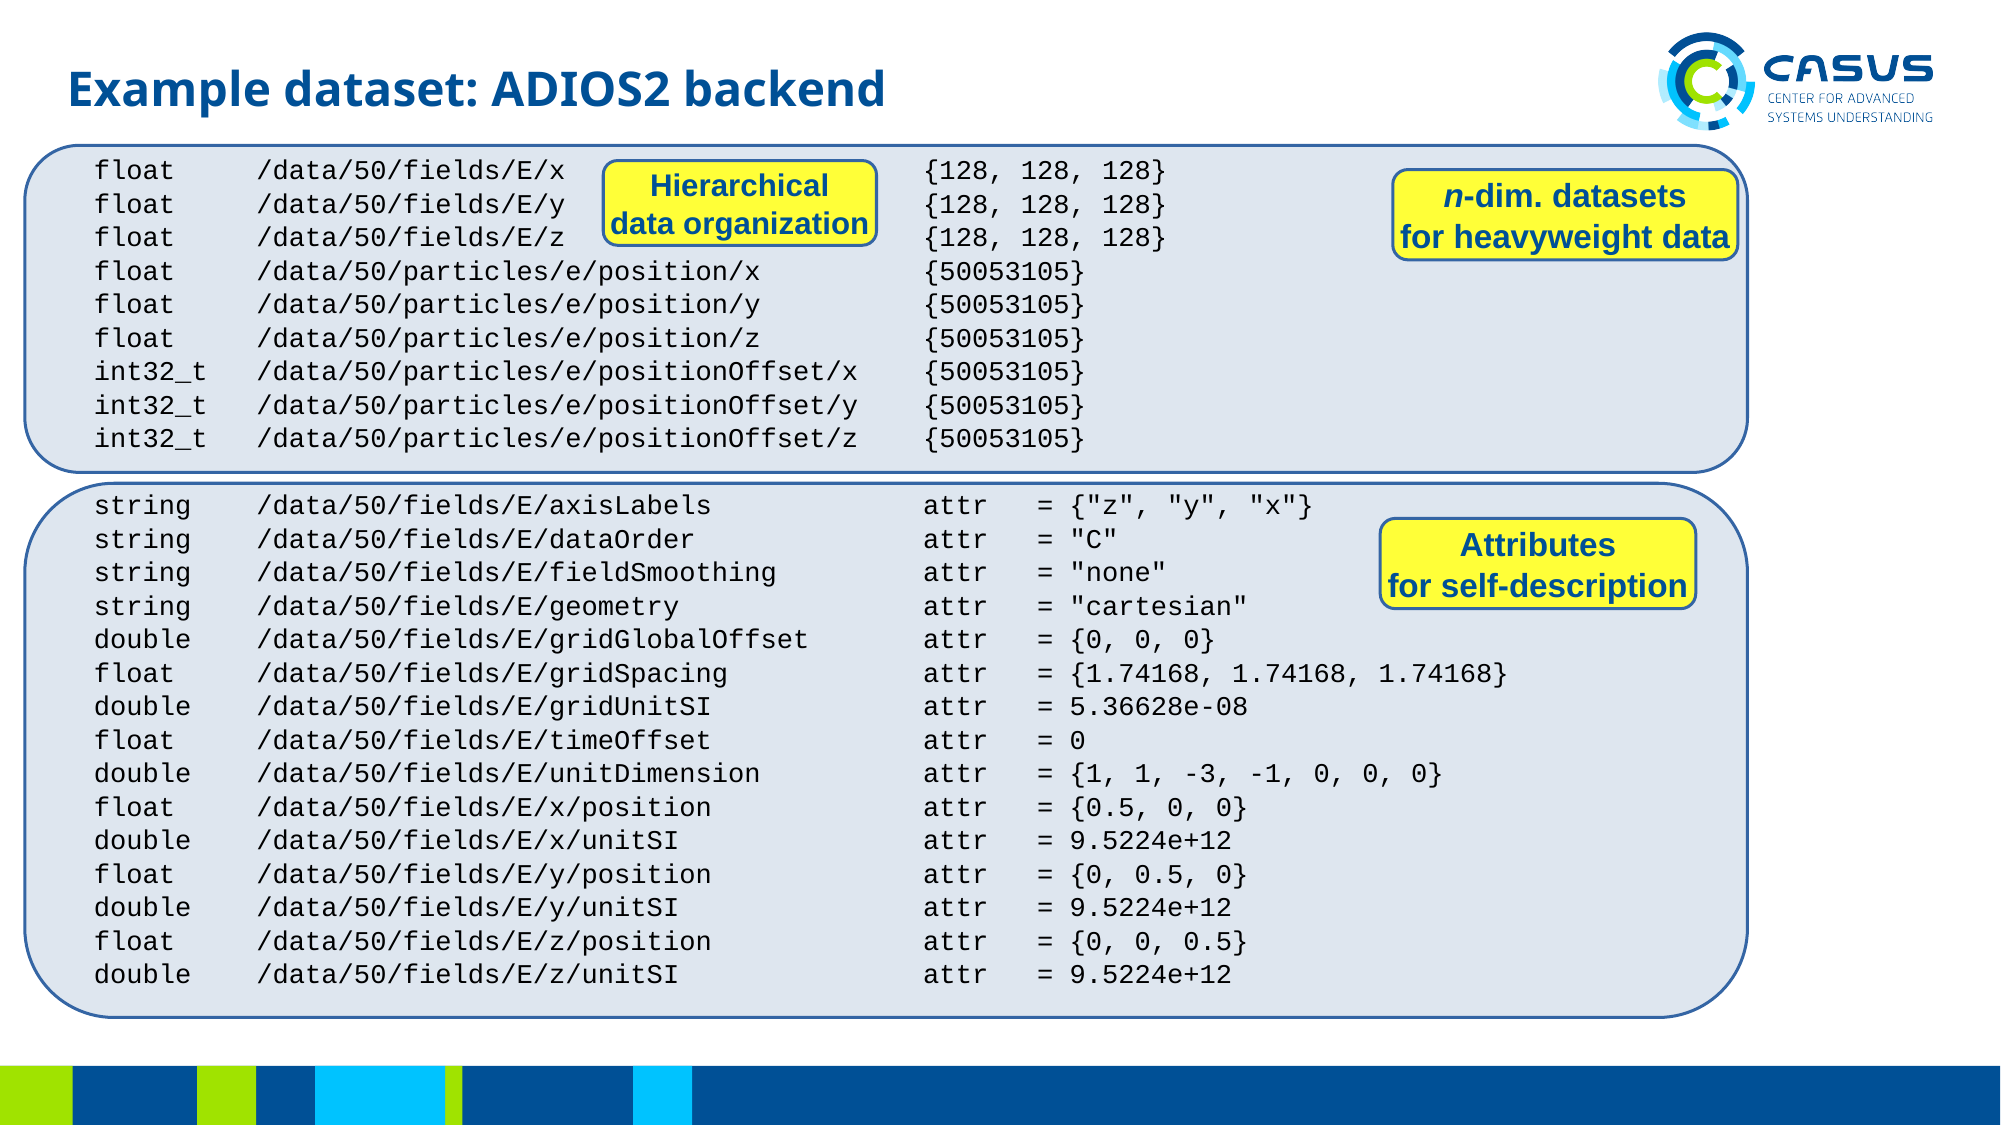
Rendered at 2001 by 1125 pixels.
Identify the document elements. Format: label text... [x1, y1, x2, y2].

picture [1658, 32, 1933, 131]
title Example dataset: ADIOS2 backend [66, 54, 1621, 121]
text_box [1528, 483, 1748, 1018]
text_box [24, 500, 61, 1001]
text_box Attributes for self-description [1380, 518, 1696, 609]
text_box [24, 145, 1748, 473]
list float /data/50/fields/E/x {128, 128, 128} float /data/50/fields/E/y {128, 128, 128} float /data/50/fields/E/z {128, 128, 128} float /data/50/particles/e/position/x {50053105} float /data/50/particles/e/position/y {50053105} float /data/50/particles/e/position/z {50053105} int32_t /data/50/particles/e/positionOffset/x {50053105} int32_t /data/50/particles/e/positionOffset/y {50053105} int32_t /data/50/particles/e/positionOffset/z {50053105} string /data/50/fields/E/axisLabels attr = {"z", "y", "x"} string /data/50/fields/E/dataOrder attr = "C" string /data/50/fields/E/fieldSmoothing attr = "none" string /data/50/fields/E/geometry attr = "cartesian" double /data/50/fields/E/gridGlobalOffset attr = {0, 0, 0} float /data/50/fields/E/gridSpacing attr = {1.74168, 1.74168, 1.74168} double /data/50/fields/E/gridUnitSI attr = 5.36628e-08 float /data/50/fields/E/timeOffset attr = 0 double /data/50/fields/E/unitDimension attr = {1, 1, -3, -1, 0, 0, 0} float /data/50/fields/E/x/position attr = {0.5, 0, 0} double /data/50/fields/E/x/unitSI attr = 9.5224e+12 float /data/50/fields/E/y/position attr = {0, 0.5, 0} double /data/50/fields/E/y/unitSI attr = 9.5224e+12 float /data/50/fields/E/z/position attr = {0, 0, 0.5} double /data/50/fields/E/z/unitSI attr = 9.5224e+12 [61, 154, 1528, 1038]
text_box n-dim. datasets for heavyweight data [1392, 169, 1738, 260]
text_box Hierarchical data organization [603, 160, 877, 246]
